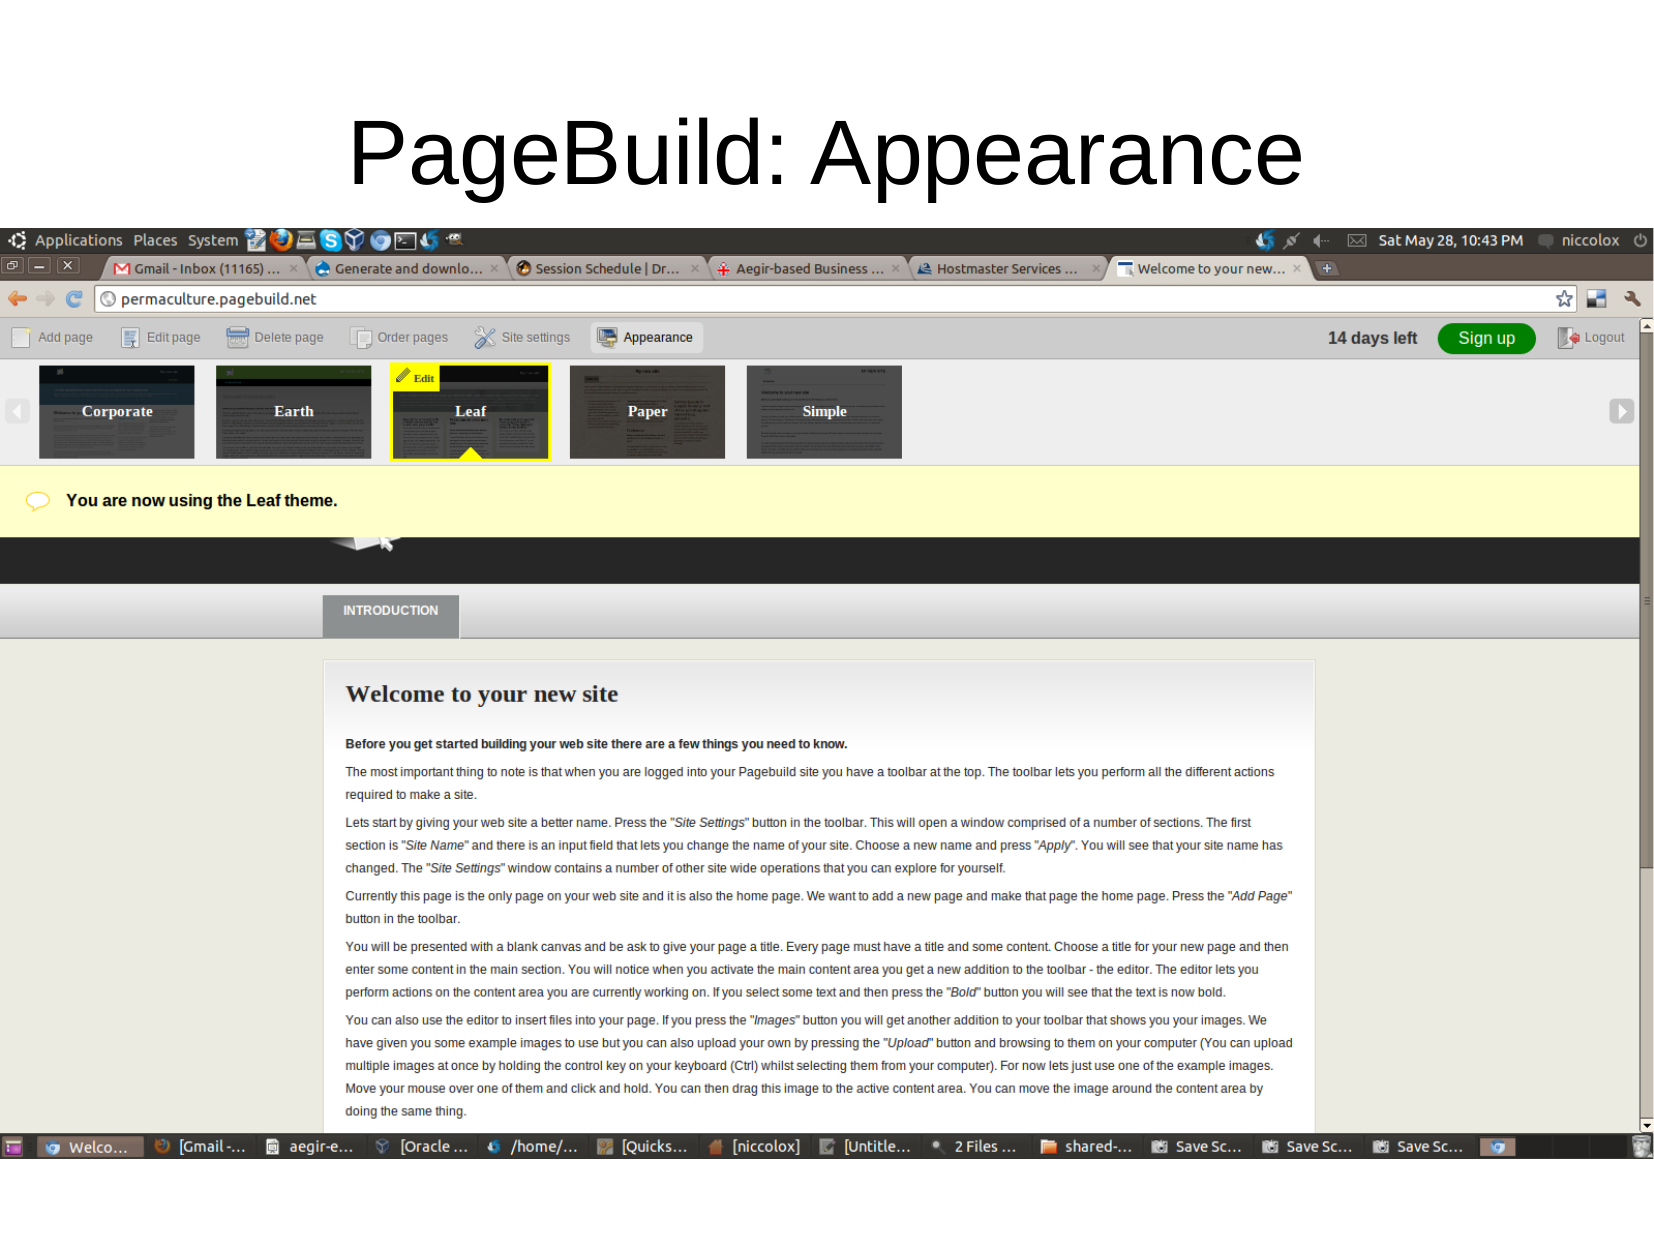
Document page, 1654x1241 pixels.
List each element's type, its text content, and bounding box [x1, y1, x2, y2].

title PageBuild: Appearance [82, 56, 1571, 228]
picture [0, 228, 1654, 1159]
